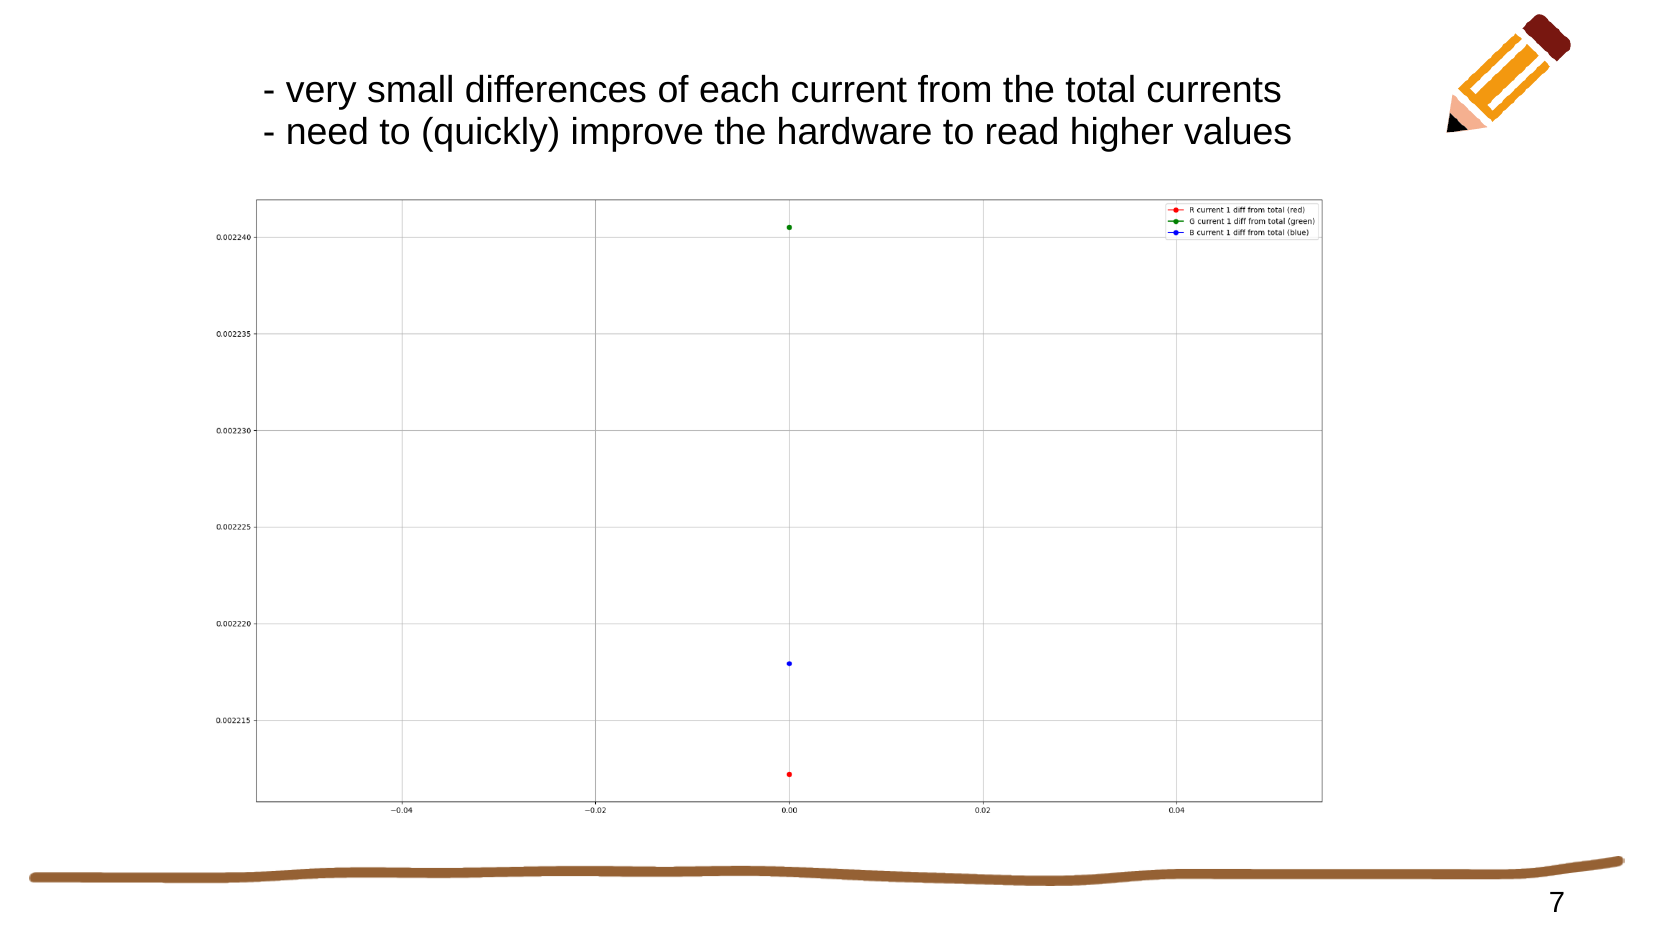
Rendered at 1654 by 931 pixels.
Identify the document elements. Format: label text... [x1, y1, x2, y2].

text_box - very small differences of each current from the total currents - need to (quickly) improve the hardware to read higher values [248, 61, 1308, 161]
picture [29, 856, 1625, 886]
picture [1446, 14, 1571, 133]
picture [171, 165, 1364, 845]
